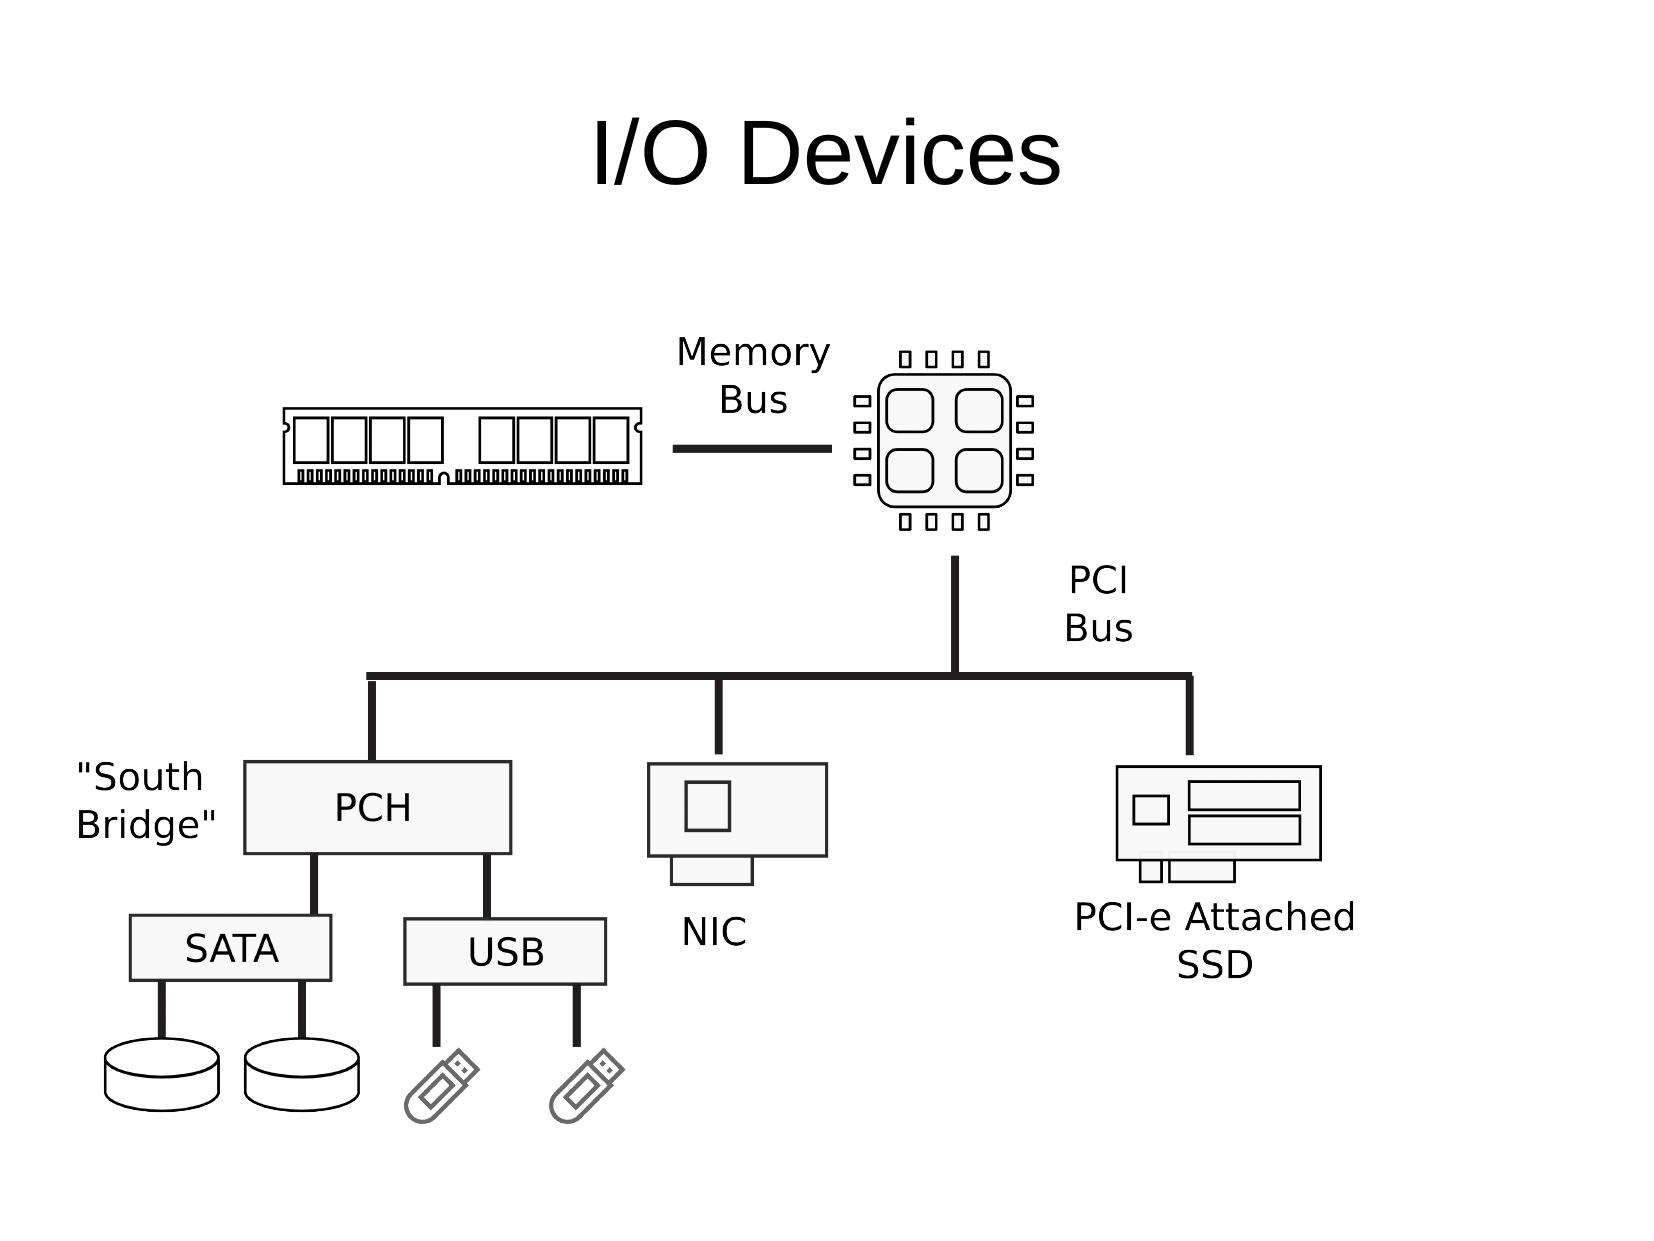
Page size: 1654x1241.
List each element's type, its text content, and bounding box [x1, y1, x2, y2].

title I/O Devices [82, 49, 1571, 257]
picture [79, 337, 1353, 1124]
